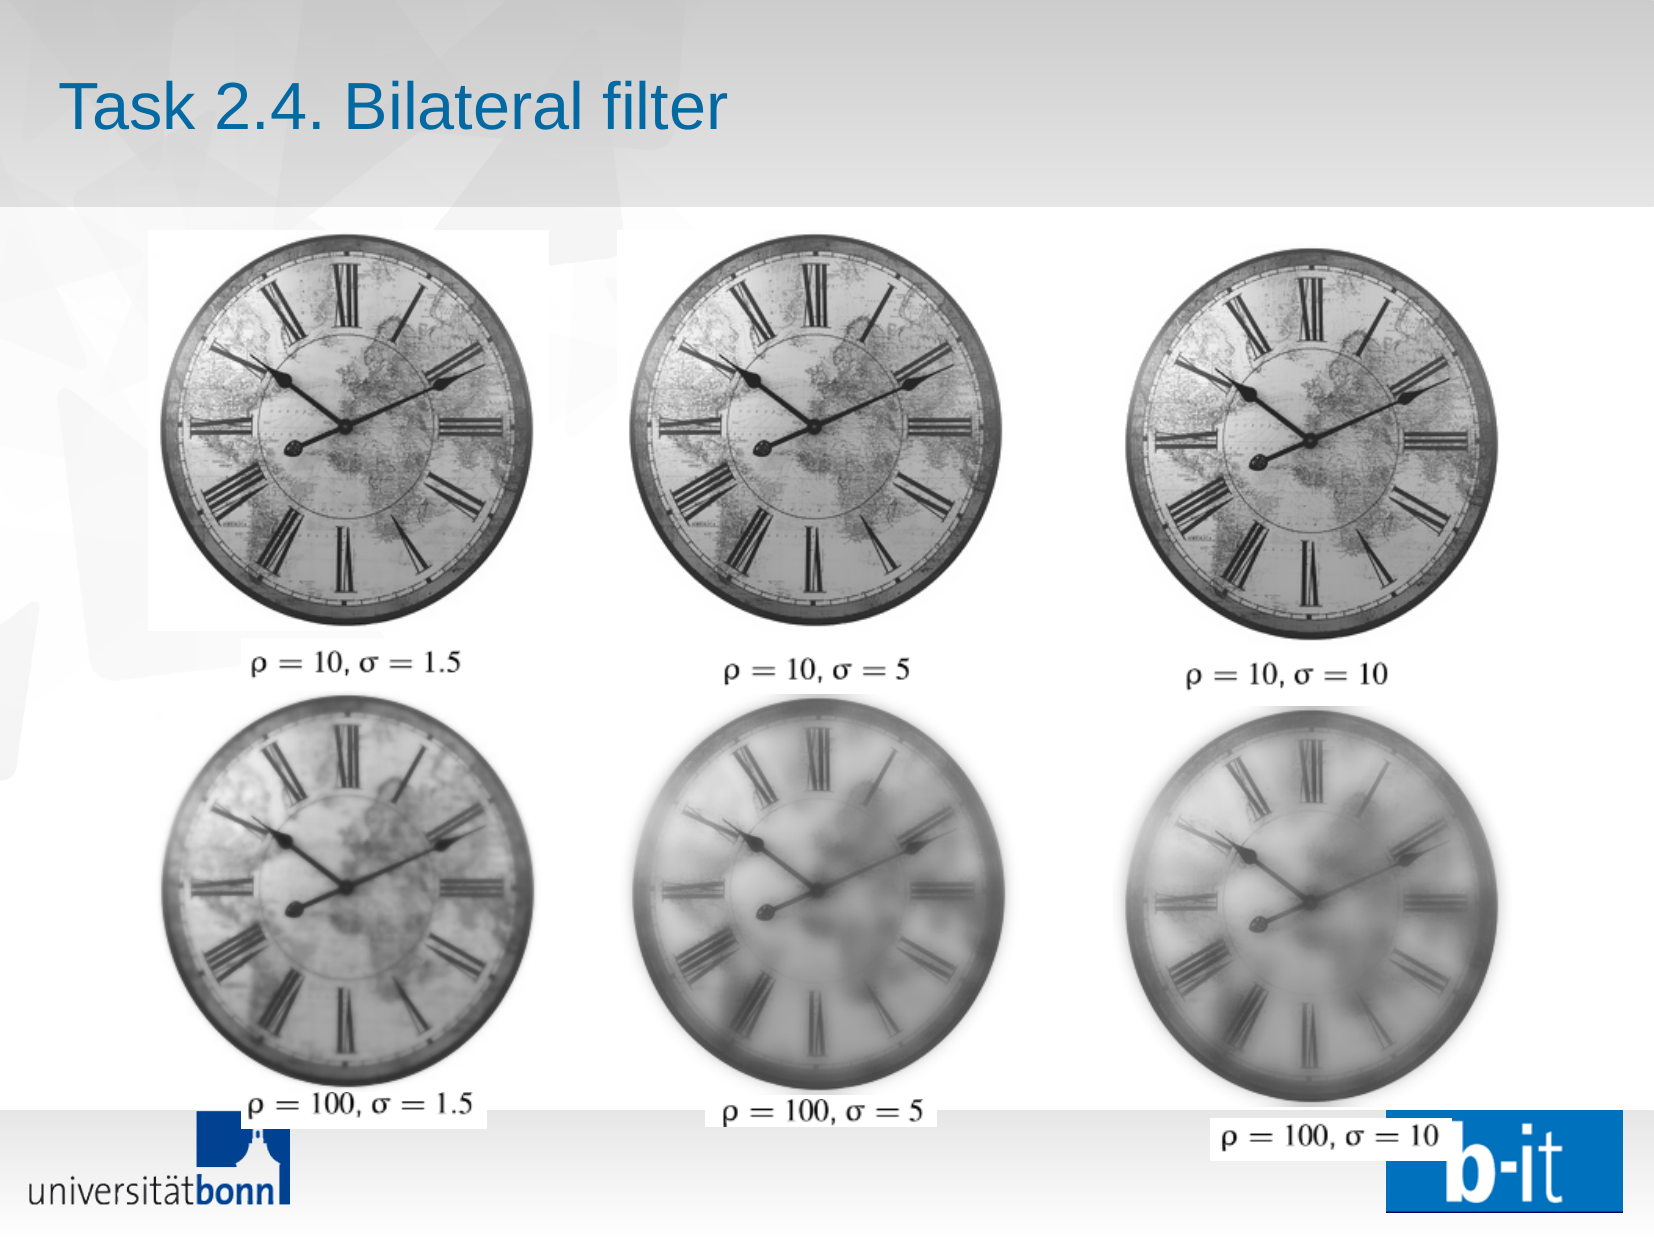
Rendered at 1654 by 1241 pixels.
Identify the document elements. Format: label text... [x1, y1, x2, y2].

picture [1113, 706, 1514, 1107]
picture [1113, 244, 1514, 645]
picture [705, 1099, 937, 1127]
title Task 2.4. Bilateral filter [59, 29, 1595, 178]
picture [0, 0, 1021, 1229]
picture [1168, 659, 1400, 696]
picture [1210, 1110, 1623, 1213]
